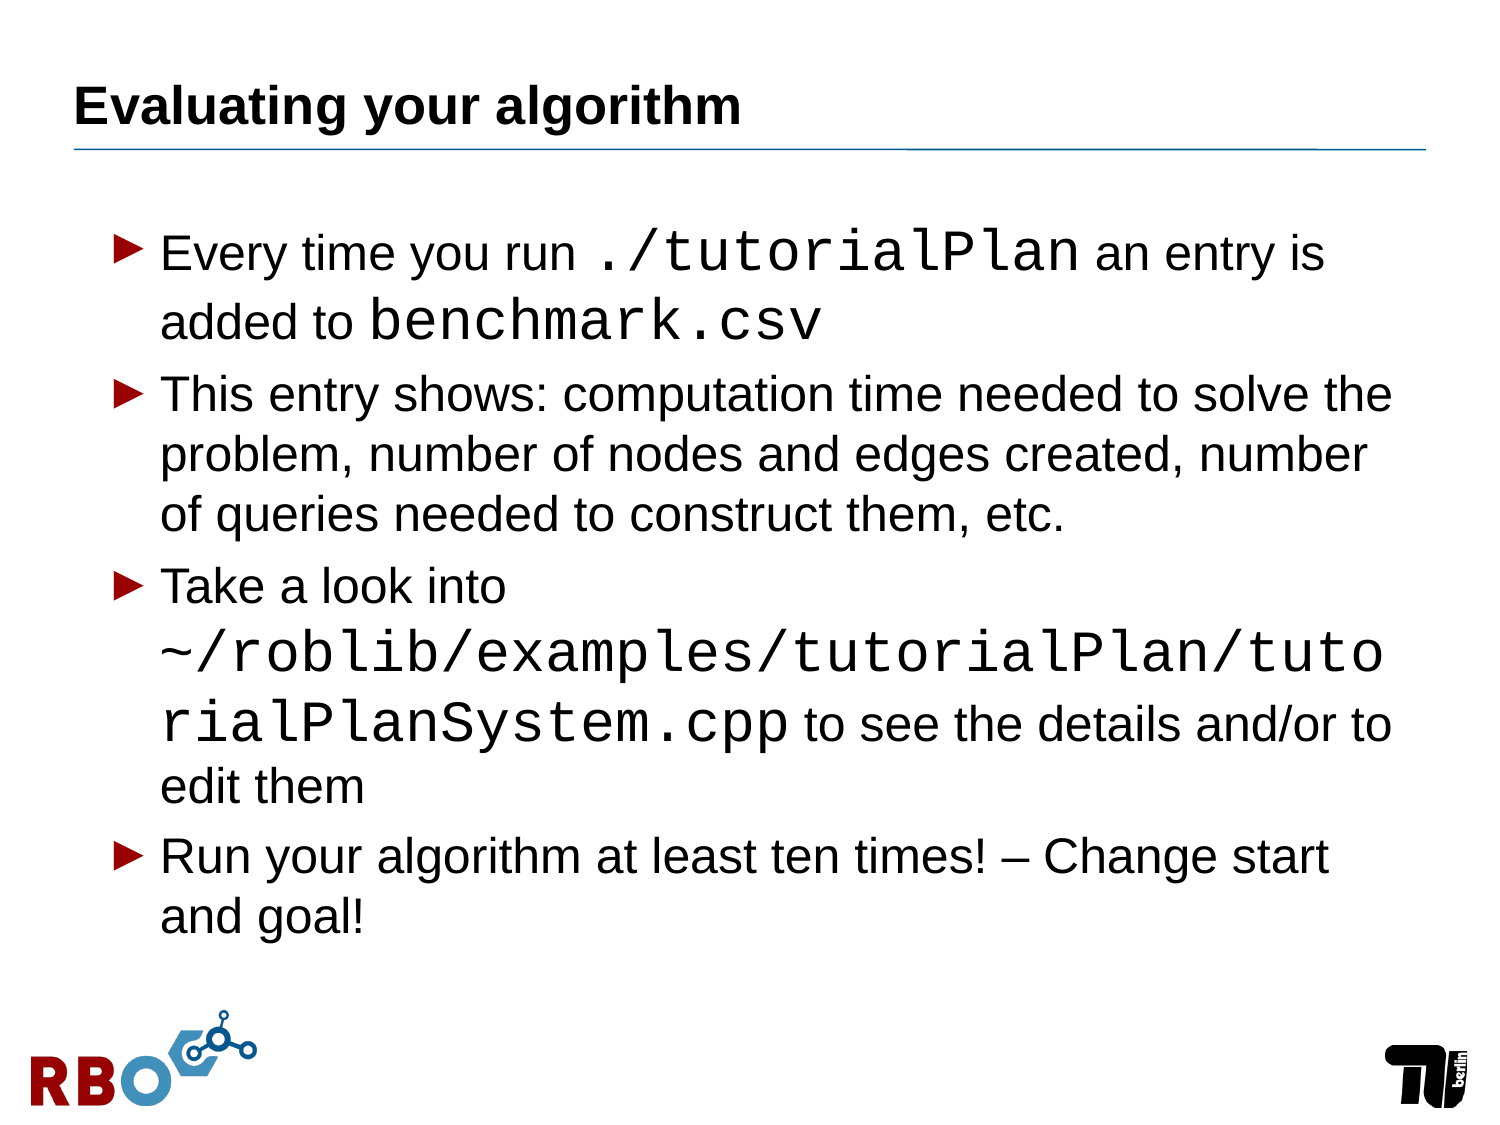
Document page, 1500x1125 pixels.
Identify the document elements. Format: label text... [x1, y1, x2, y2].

picture [1377, 1045, 1468, 1108]
list Every time you run ./tutorialPlan an entry is added to benchmark.csv This entry shows: computation time needed to solve the problem, number of nodes and edges created, number of queries needed to construct them, etc. Take a look into ~/roblib/examples/tutorialPlan/tutorialPlanSystem.cpp to see the details and/or to edit them Run your algorithm at least ten times! – Change start and goal! [65, 211, 1416, 1051]
title Evaluating your algorithm [73, 70, 1424, 173]
picture [31, 1010, 257, 1106]
